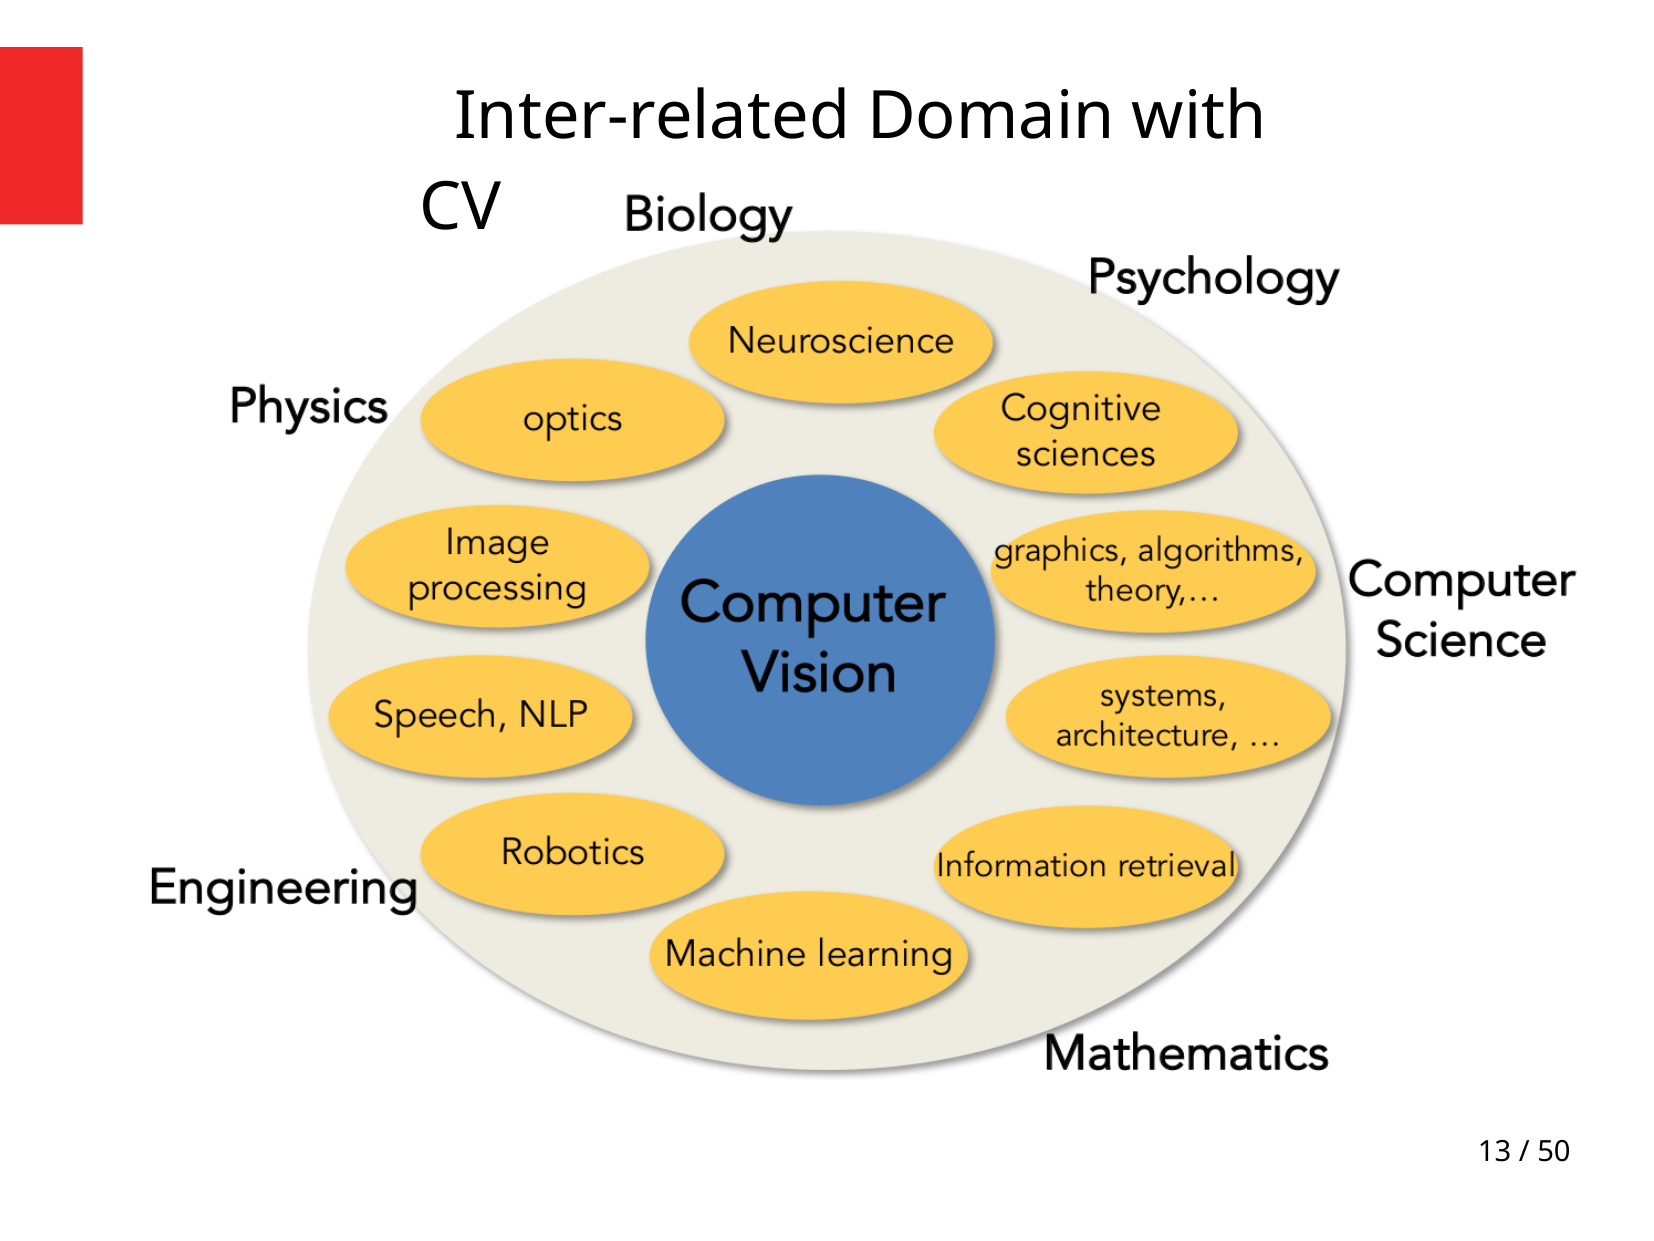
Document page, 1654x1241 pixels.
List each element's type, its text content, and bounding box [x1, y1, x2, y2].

text_box Inter-related Domain with CV [405, 60, 1366, 150]
picture [131, 149, 1591, 1101]
